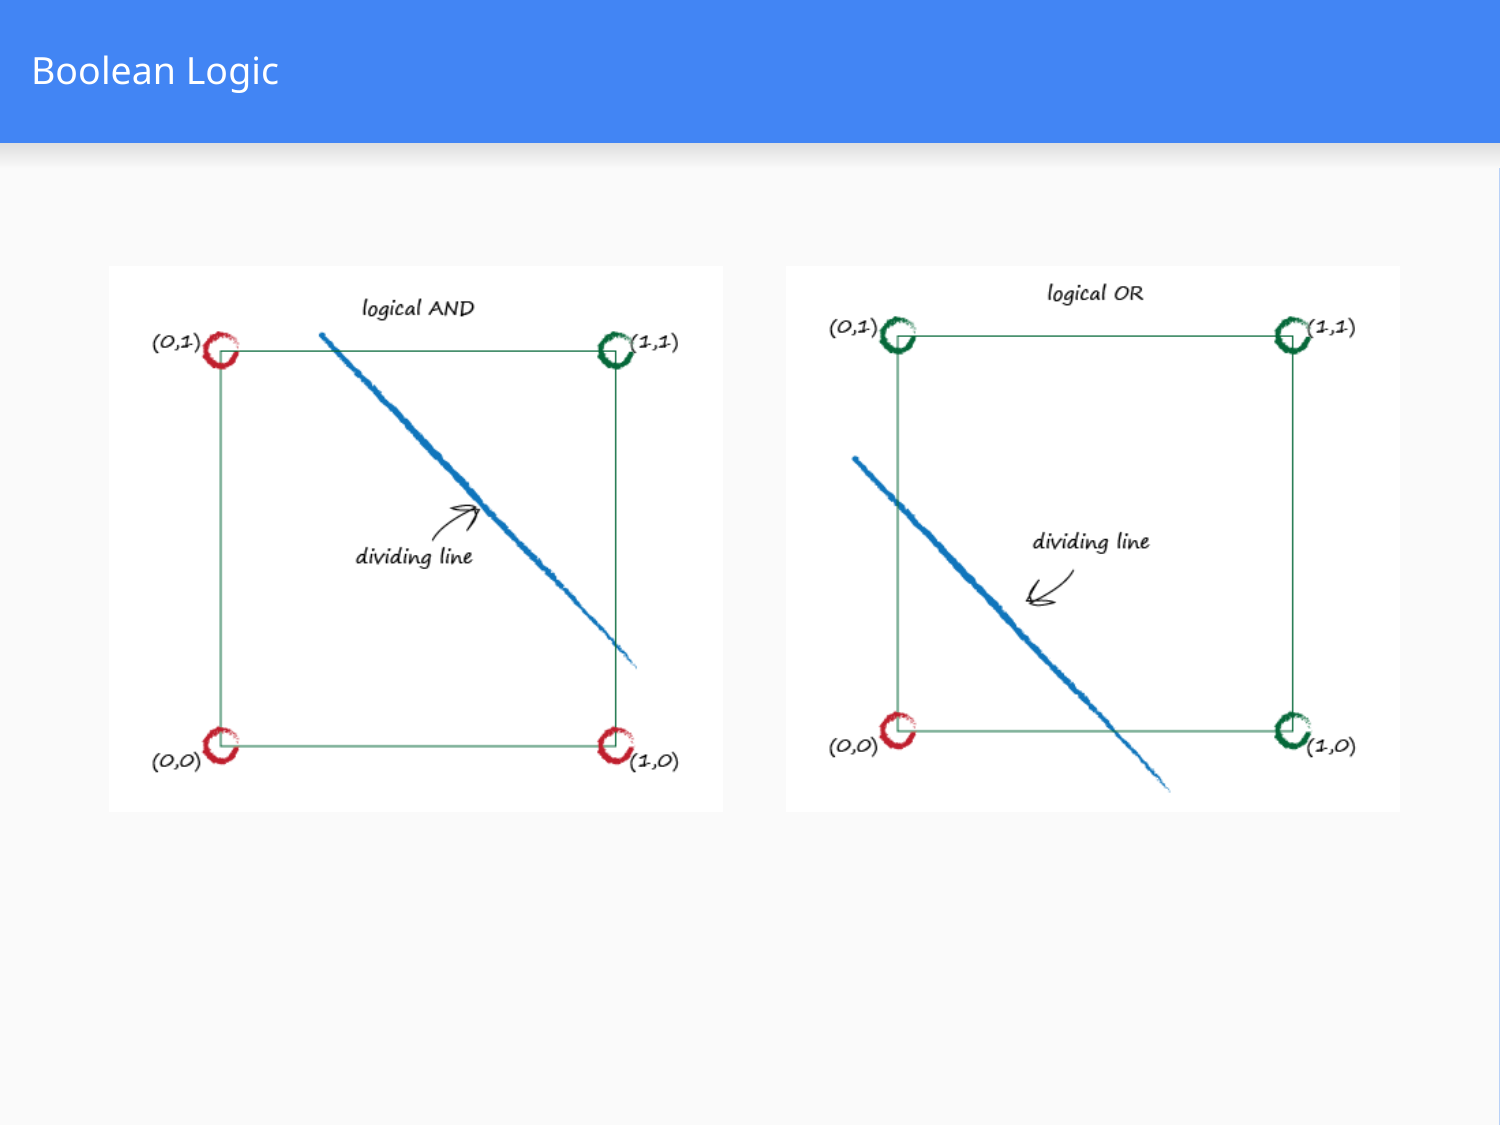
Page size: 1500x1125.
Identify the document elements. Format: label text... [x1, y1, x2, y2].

picture [109, 266, 723, 812]
title Boolean Logic [16, 3, 1464, 136]
picture [786, 266, 1400, 812]
